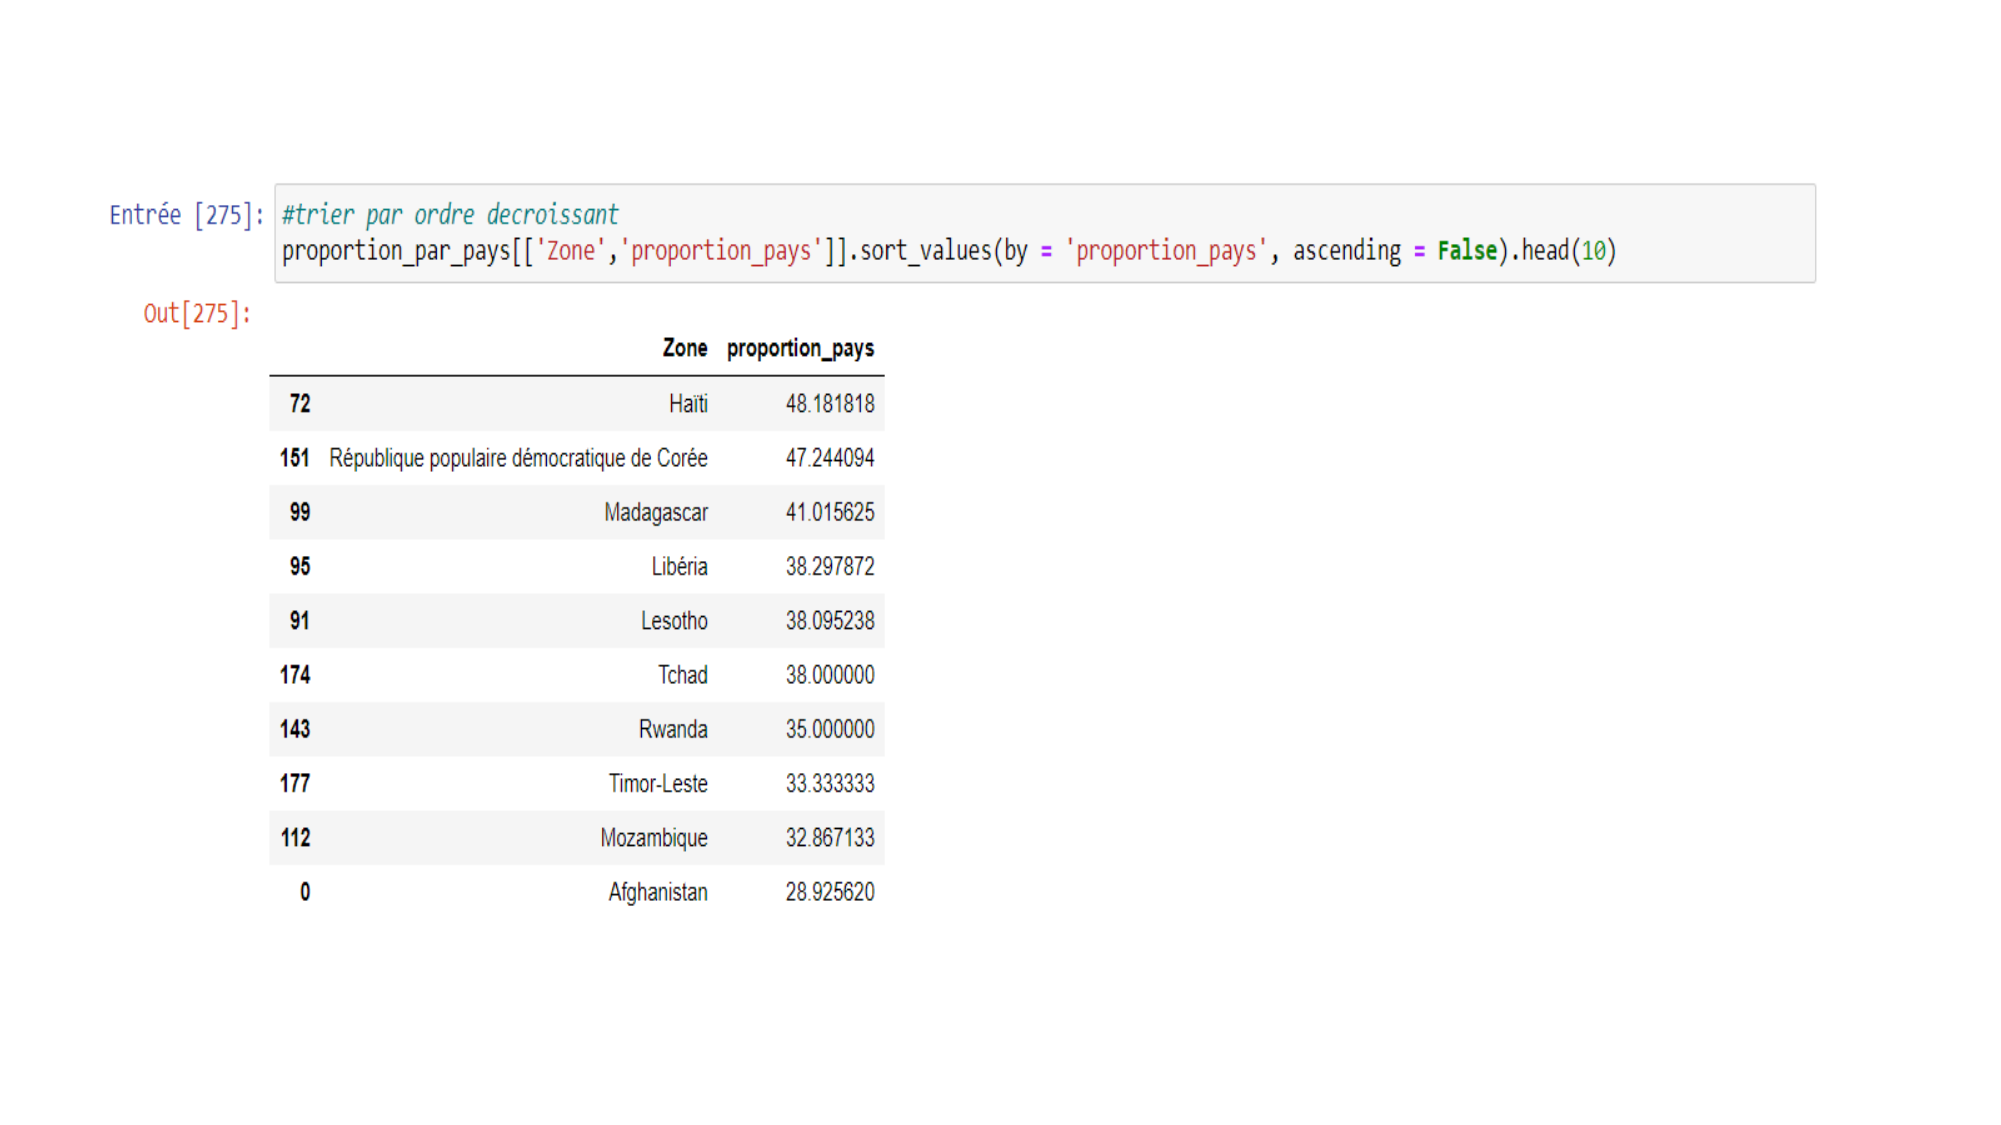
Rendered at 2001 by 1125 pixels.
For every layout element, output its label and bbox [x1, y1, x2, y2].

picture [87, 165, 1839, 945]
